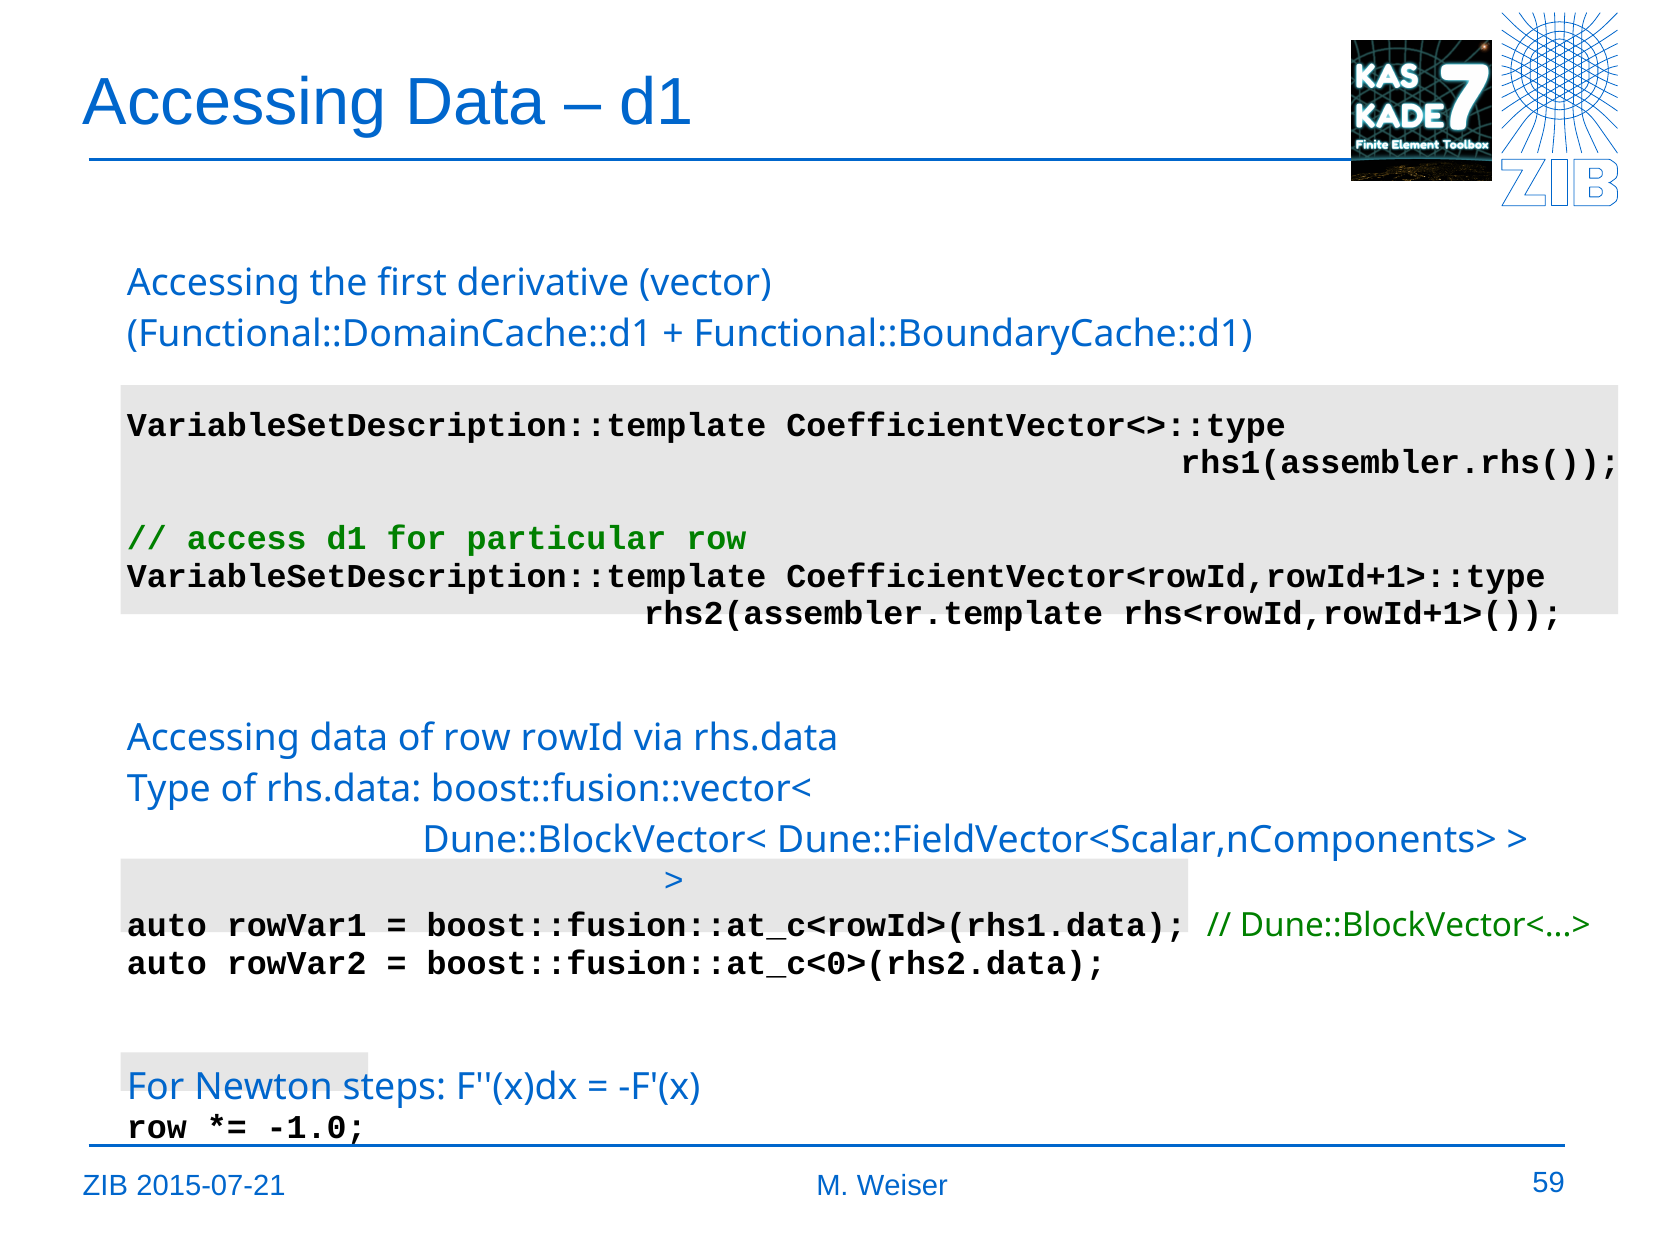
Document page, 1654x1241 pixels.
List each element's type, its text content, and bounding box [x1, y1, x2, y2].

text_box Accessing the first derivative (vector) (Functional::DomainCache::d1 + Functional::BoundaryCache::d1) VariableSetDescription::template CoefficientVector<>::type rhs1(assembler.rhs()); // access d1 for particular row VariableSetDescription::template CoefficientVector<rowId,rowId+1>::type rhs2(assembler.template rhs<rowId,rowId+1>()); Accessing data of row rowId via rhs.data Type of rhs.data: boost::fusion::vector< Dune::BlockVector< Dune::FieldVector<Scalar,nComponents> > > auto rowVar1 = boost::fusion::at_c<rowId>(rhs1.data); // Dune::BlockVector<...> auto rowVar2 = boost::fusion::at_c<0>(rhs2.data); For Newton steps: F''(x)dx = -F'(x) row *= -1.0; [112, 248, 1647, 1136]
title Accessing Data – d1 [82, 64, 1359, 139]
picture [1351, 40, 1492, 181]
